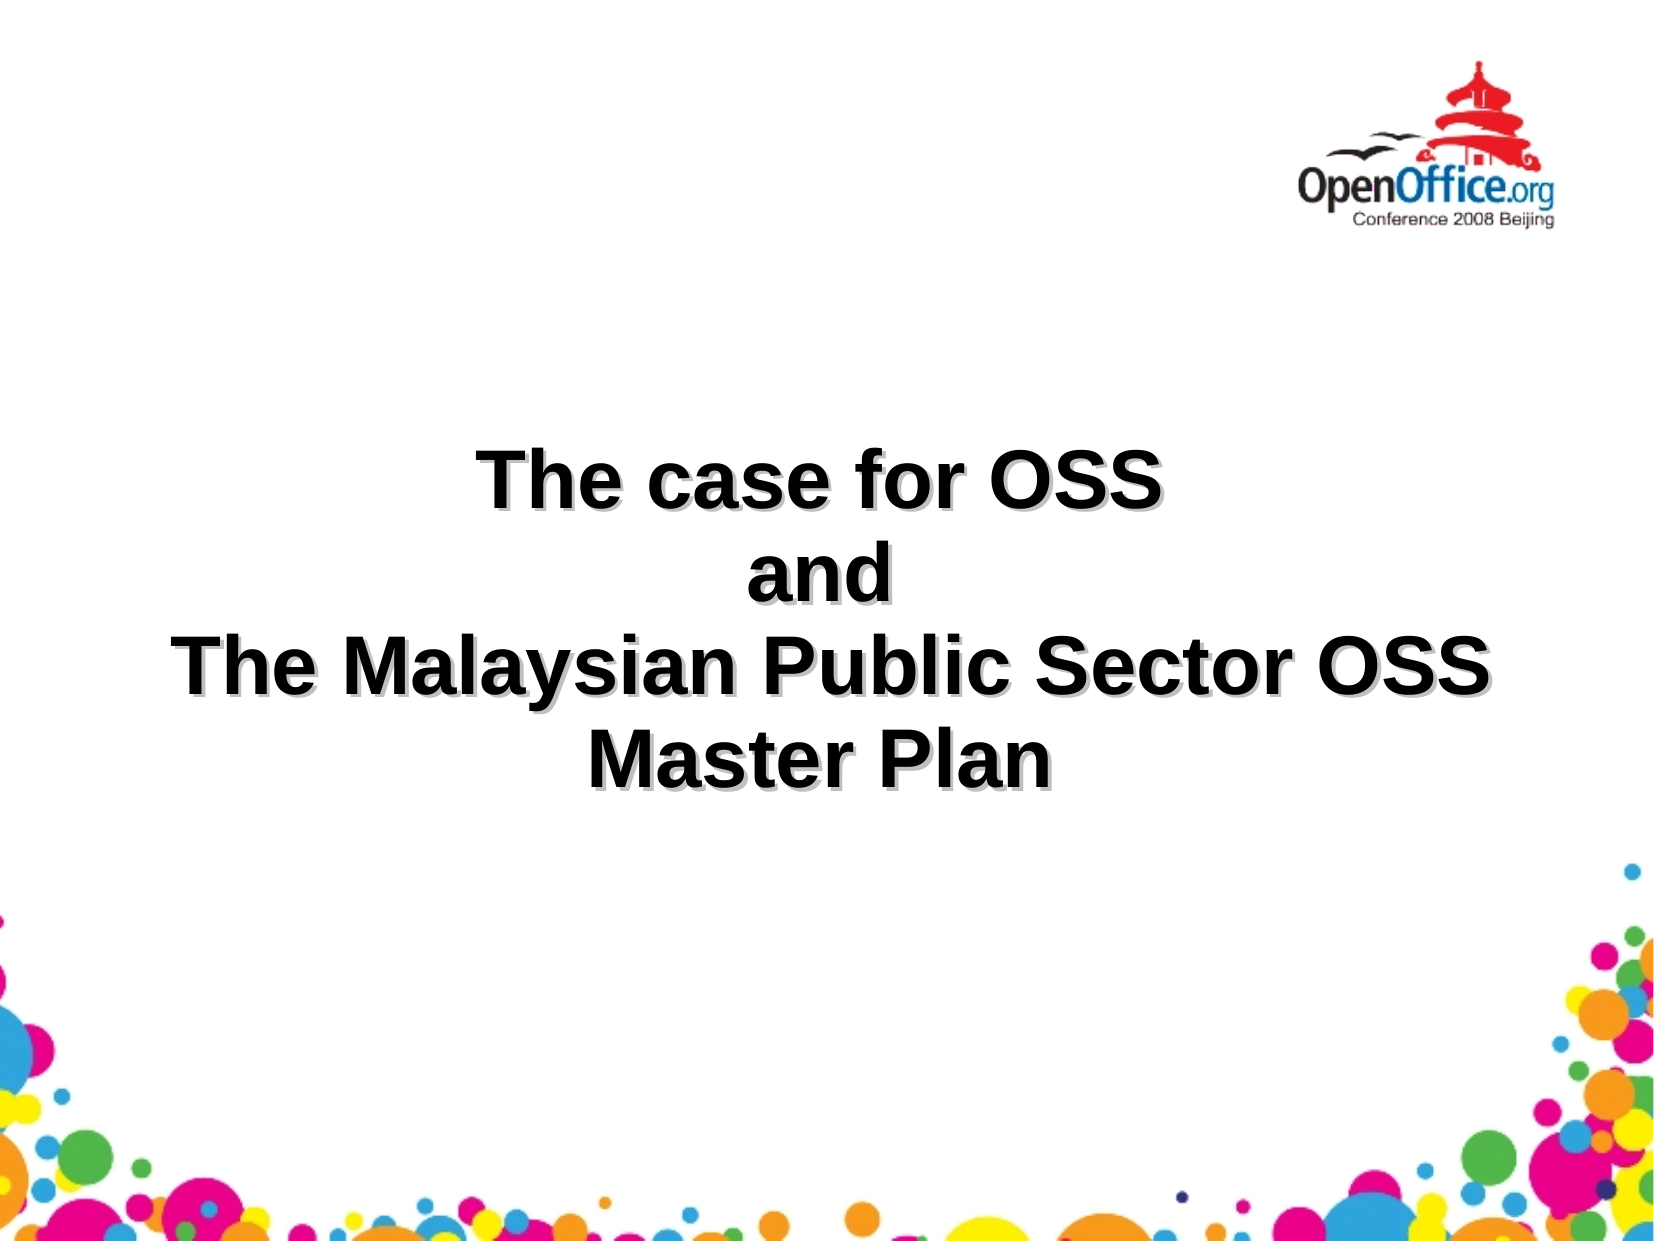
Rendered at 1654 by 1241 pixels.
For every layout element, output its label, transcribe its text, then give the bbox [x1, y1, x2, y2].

picture [0, 810, 1654, 1241]
picture [1285, 51, 1569, 250]
text_box The case for OSS and The Malaysian Public Sector OSS Master Plan [152, 425, 1511, 813]
